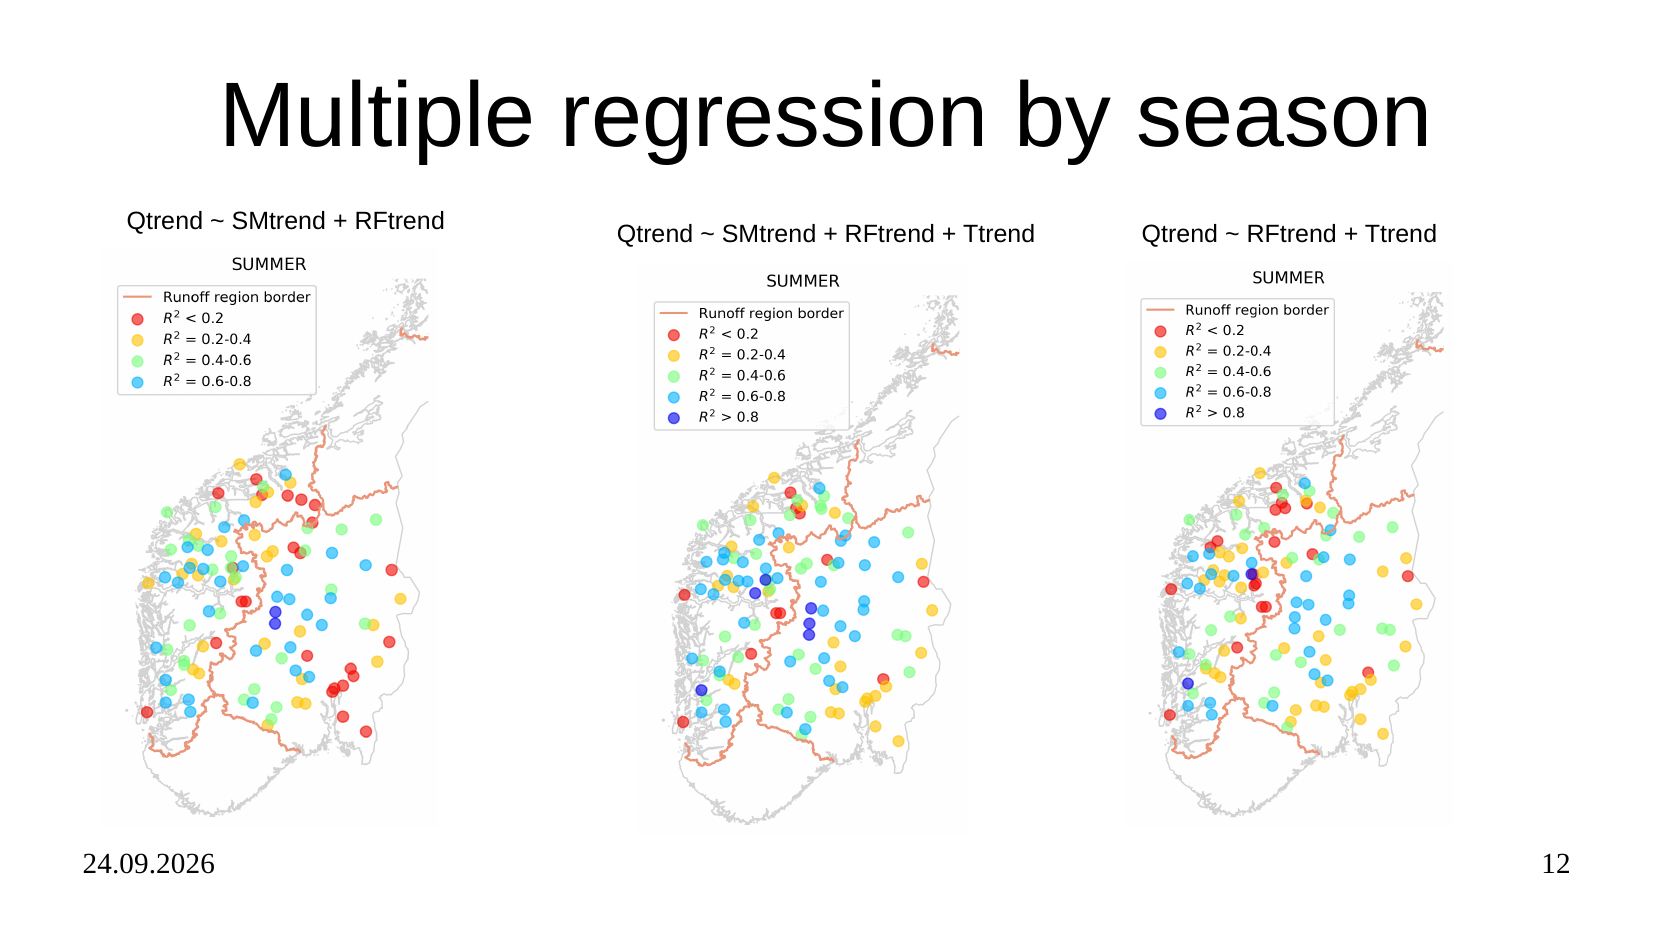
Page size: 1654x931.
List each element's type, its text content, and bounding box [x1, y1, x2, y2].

title Multiple regression by season [82, 37, 1571, 193]
picture [1124, 261, 1453, 827]
text_box Qtrend ~ SMtrend + RFtrend [111, 199, 461, 243]
picture [637, 264, 969, 835]
text_box Qtrend ~ SMtrend + RFtrend + Ttrend [602, 212, 1052, 256]
picture [100, 247, 438, 827]
text_box Qtrend ~ RFtrend + Ttrend [1126, 212, 1453, 256]
